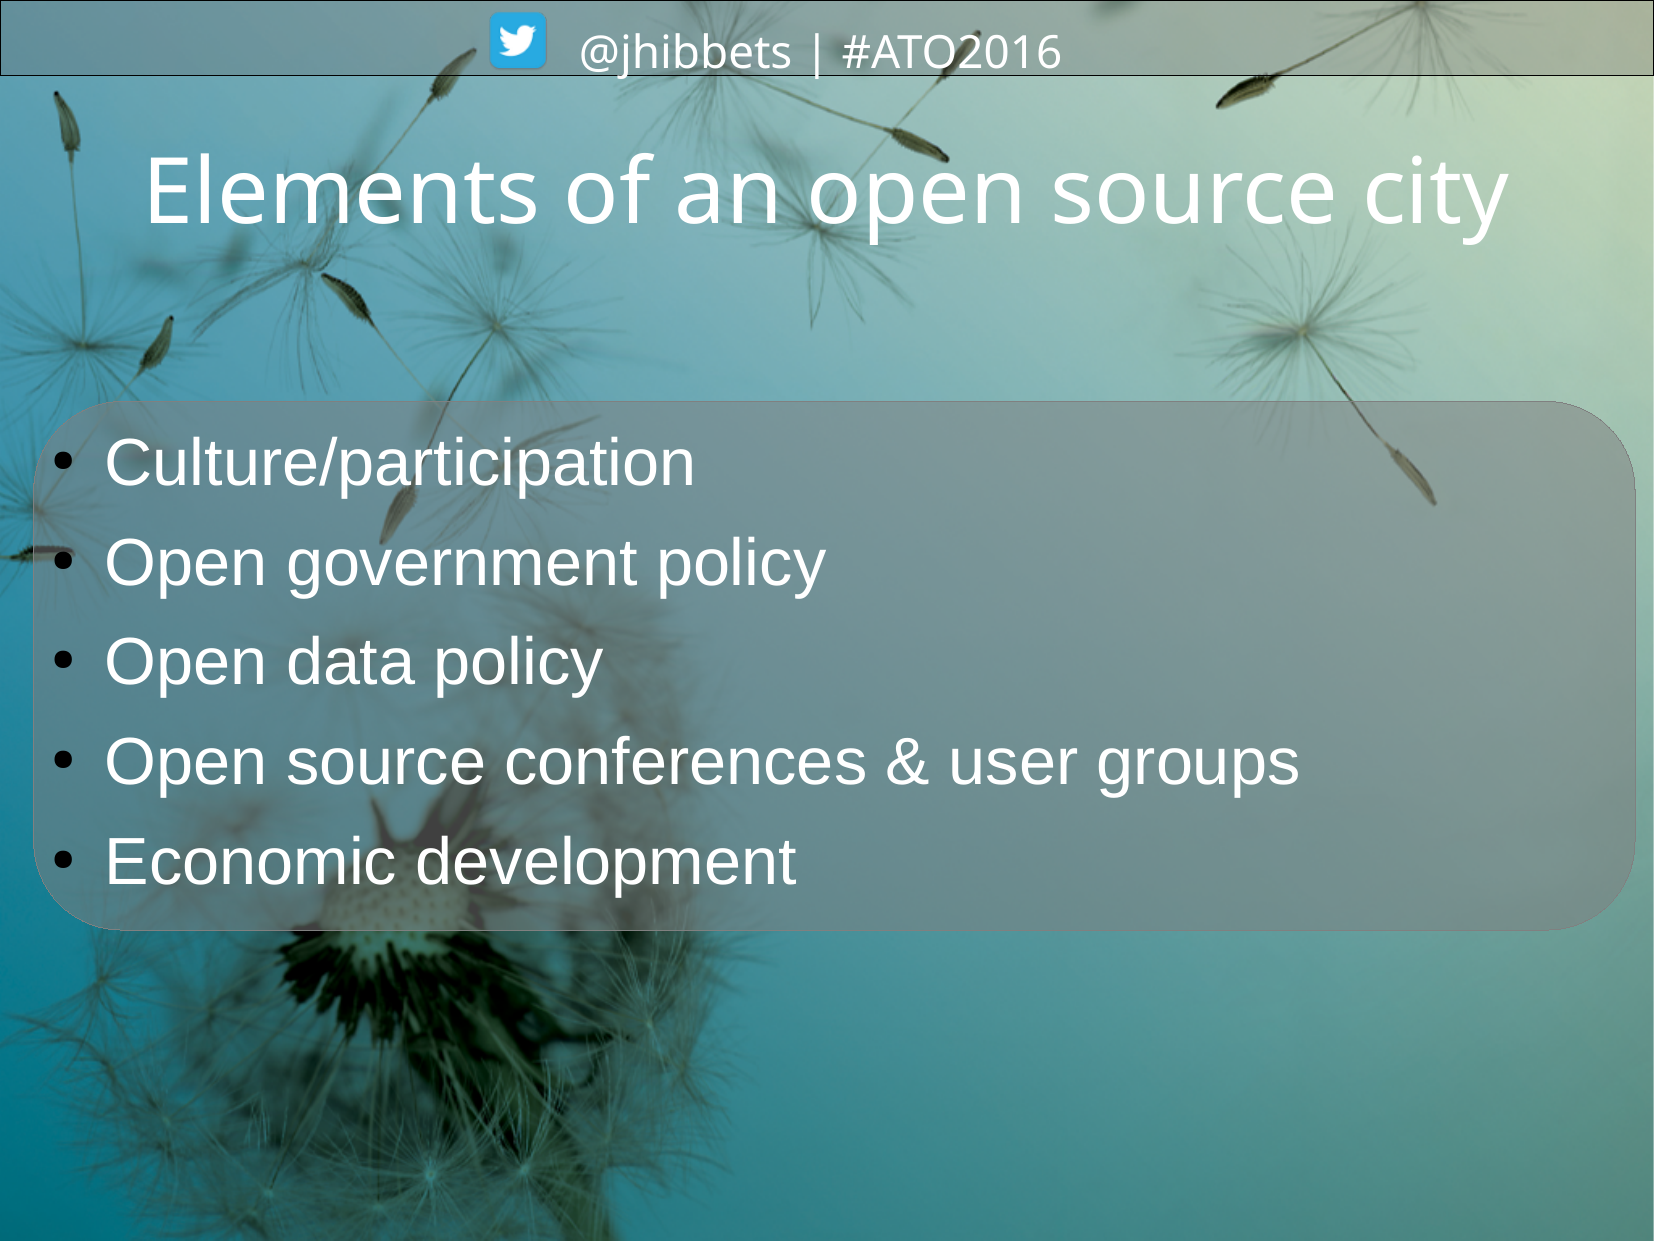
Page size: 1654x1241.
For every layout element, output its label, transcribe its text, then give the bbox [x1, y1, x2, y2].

picture [488, 11, 549, 72]
list Culture/participation Open government policy Open data policy Open source conferences & user groups Economic development [33, 425, 1522, 909]
picture [0, 76, 1654, 1241]
title Elements of an open source city [82, 84, 1571, 292]
text_box [62, 401, 1636, 931]
